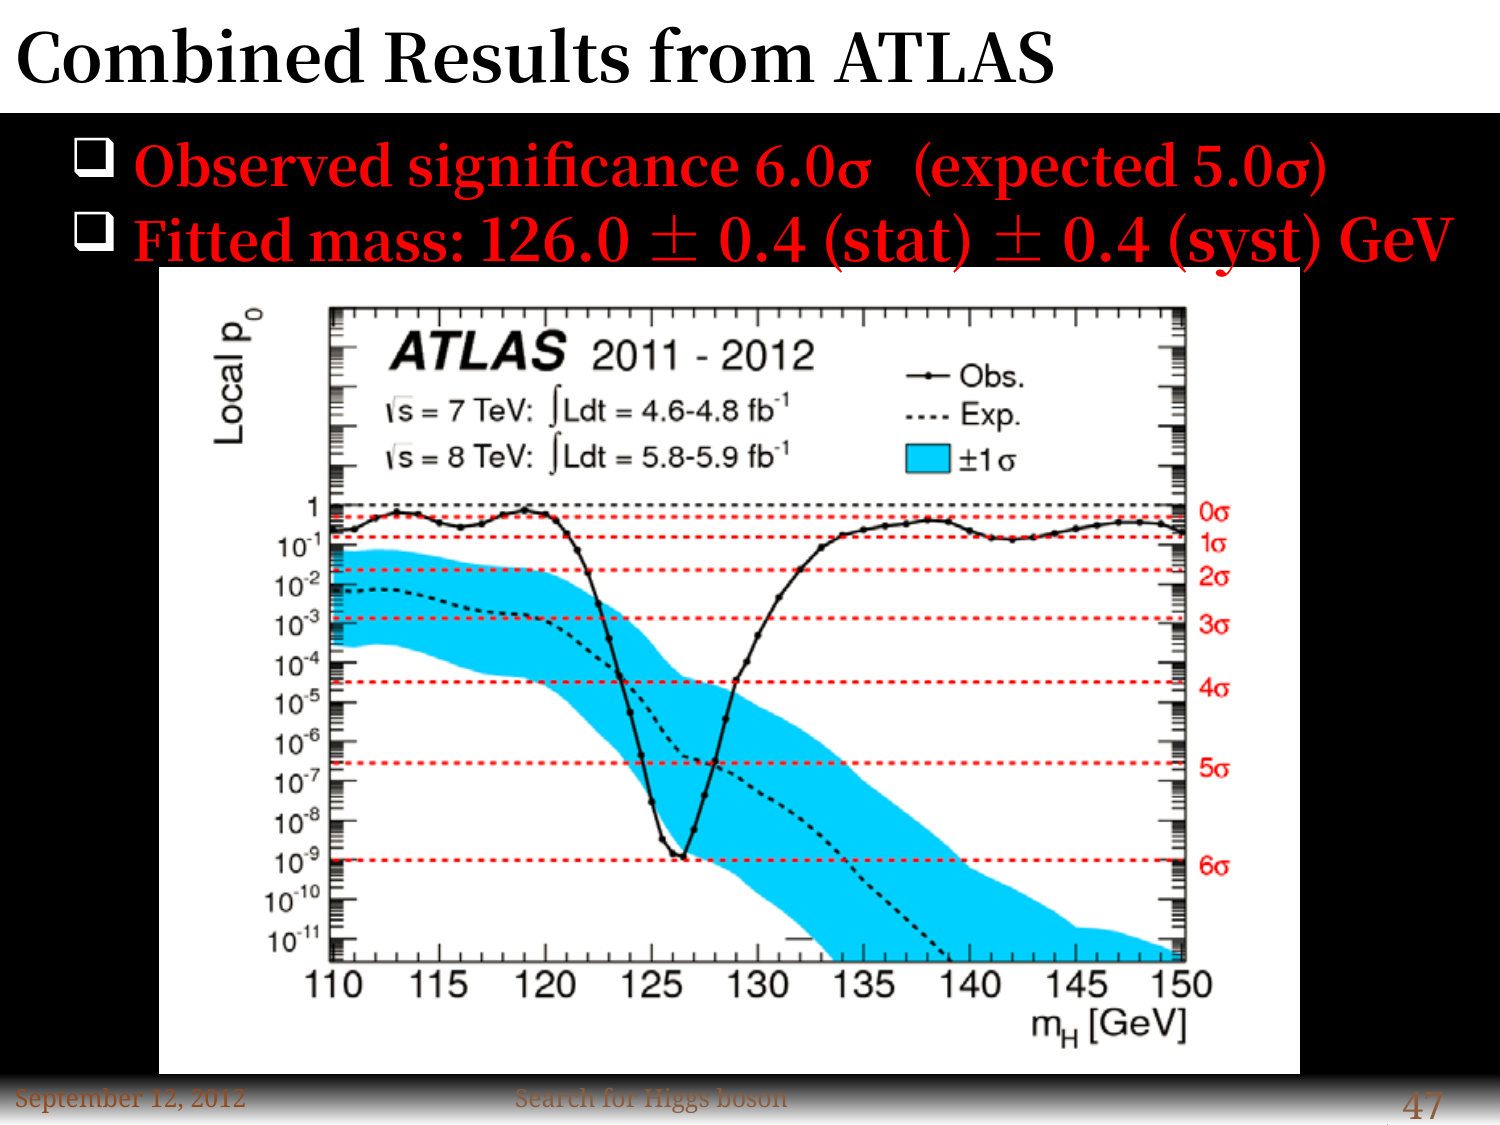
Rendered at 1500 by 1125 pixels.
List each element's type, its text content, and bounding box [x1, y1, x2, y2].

title Combined Results from ATLAS [0, 0, 1500, 113]
slide_number <number> [1387, 1074, 1500, 1125]
footer Search for Higgs boson [500, 1074, 1387, 1125]
slide_number September 12, 2012 [0, 1074, 500, 1125]
list Observed significance 6.0s (expected 5.0s) Fitted mass: 126.0 ± 0.4 (stat) ± 0.4 (syst) GeV [37, 125, 1475, 327]
picture [159, 327, 1300, 1074]
